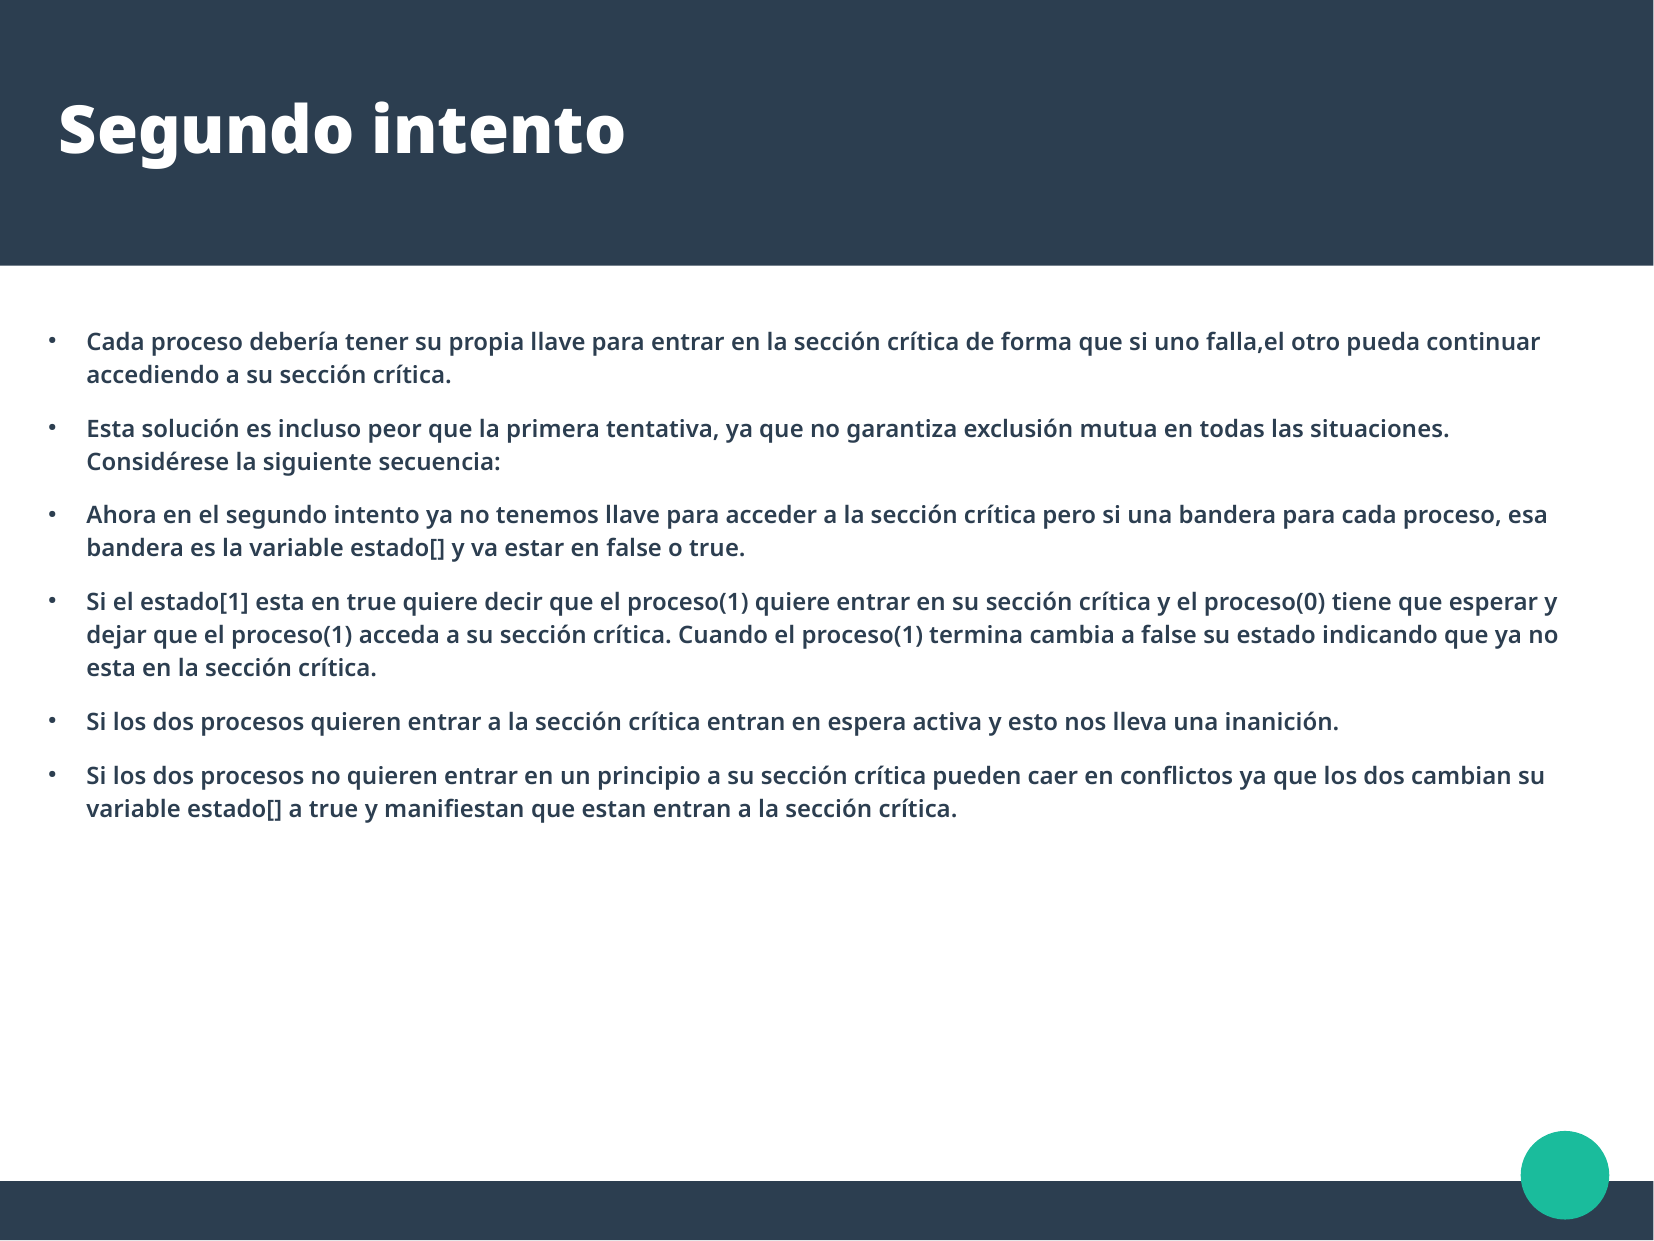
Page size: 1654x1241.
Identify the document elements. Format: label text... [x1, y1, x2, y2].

title Segundo intento [59, 49, 1595, 207]
list Cada proceso debería tener su propia llave para entrar en la sección crítica de forma que si uno falla,el otro pueda continuar accediendo a su sección crítica. Esta solución es incluso peor que la primera tentativa, ya que no garantiza exclusión mutua en todas las situaciones. Considérese la siguiente secuencia: Ahora en el segundo intento ya no tenemos llave para acceder a la sección crítica pero si una bandera para cada proceso, esa bandera es la variable estado[] y va estar en false o true. Si el estado[1] esta en true quiere decir que el proceso(1) quiere entrar en su sección crítica y el proceso(0) tiene que esperar y dejar que el proceso(1) acceda a su sección crítica. Cuando el proceso(1) termina cambia a false su estado indicando que ya no esta en la sección crítica. Si los dos procesos quieren entrar a la sección crítica entran en espera activa y esto nos lleva una inanición. Si los dos procesos no quieren entrar en un principio a su sección crítica pueden caer en conflictos ya que los dos cambian su variable estado[] a true y manifiestan que estan entran a la sección crítica. [35, 324, 1596, 827]
